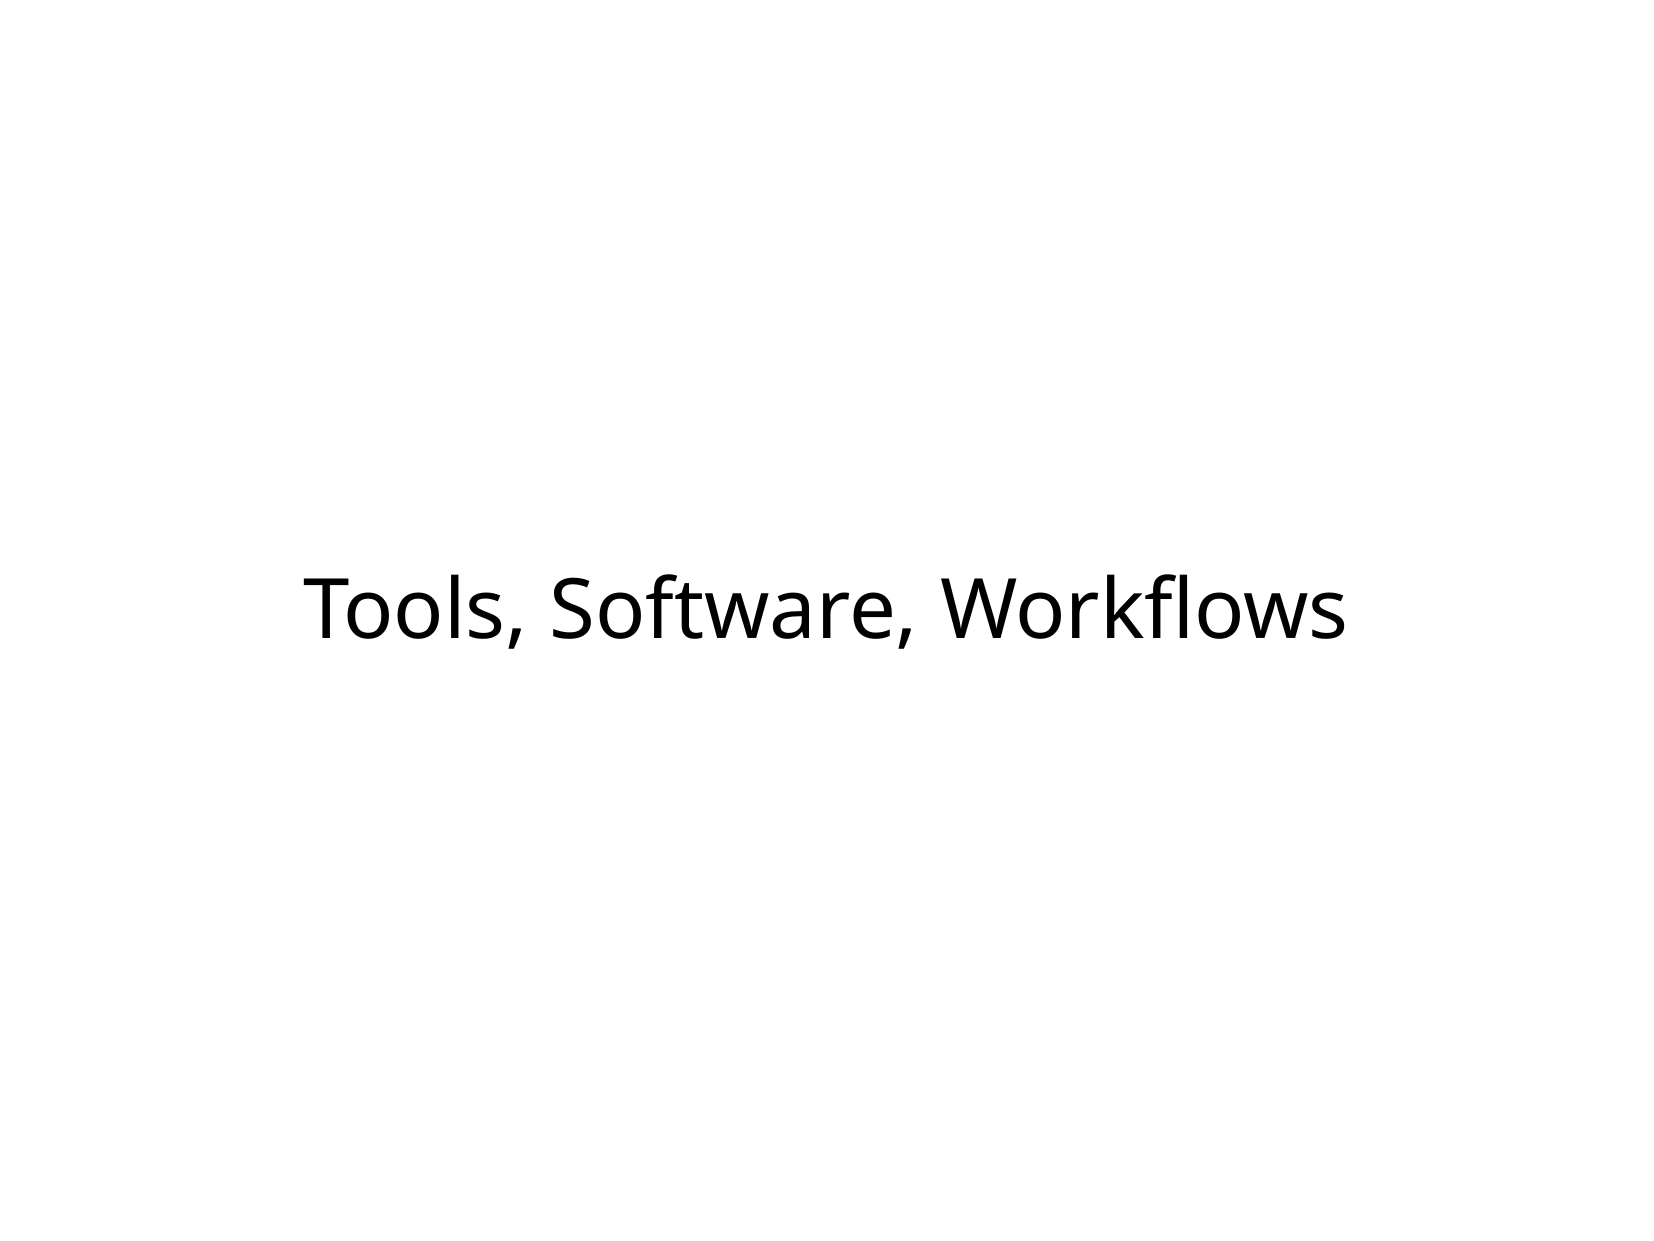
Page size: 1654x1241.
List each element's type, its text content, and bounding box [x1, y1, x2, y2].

subtitle Tools, Software, Workflows [82, 126, 1571, 1086]
